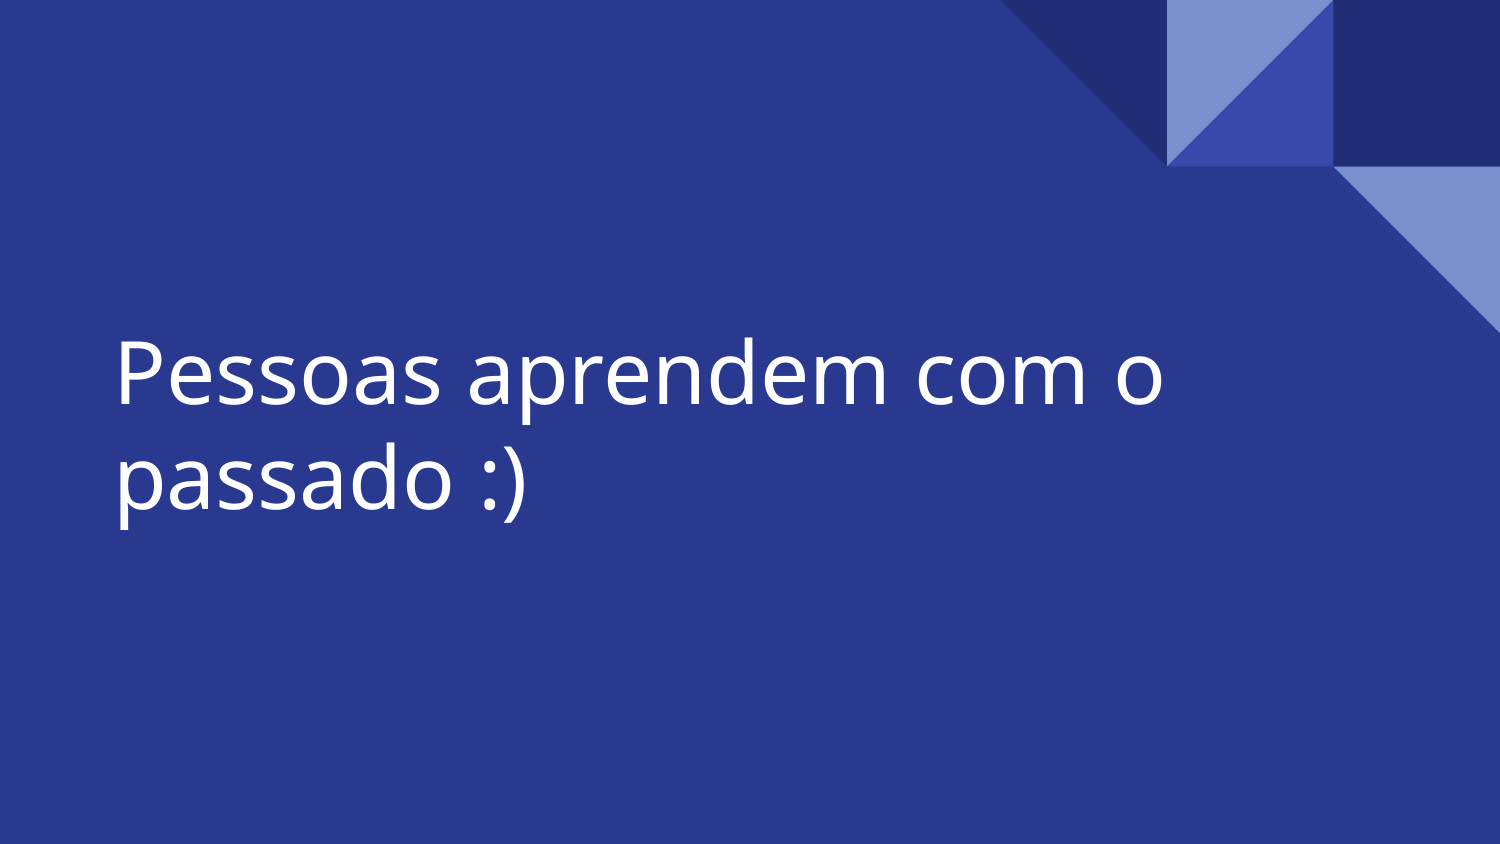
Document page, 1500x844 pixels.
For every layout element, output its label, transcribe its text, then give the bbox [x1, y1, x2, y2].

title Pessoas aprendem com o passado :) [98, 353, 1447, 491]
